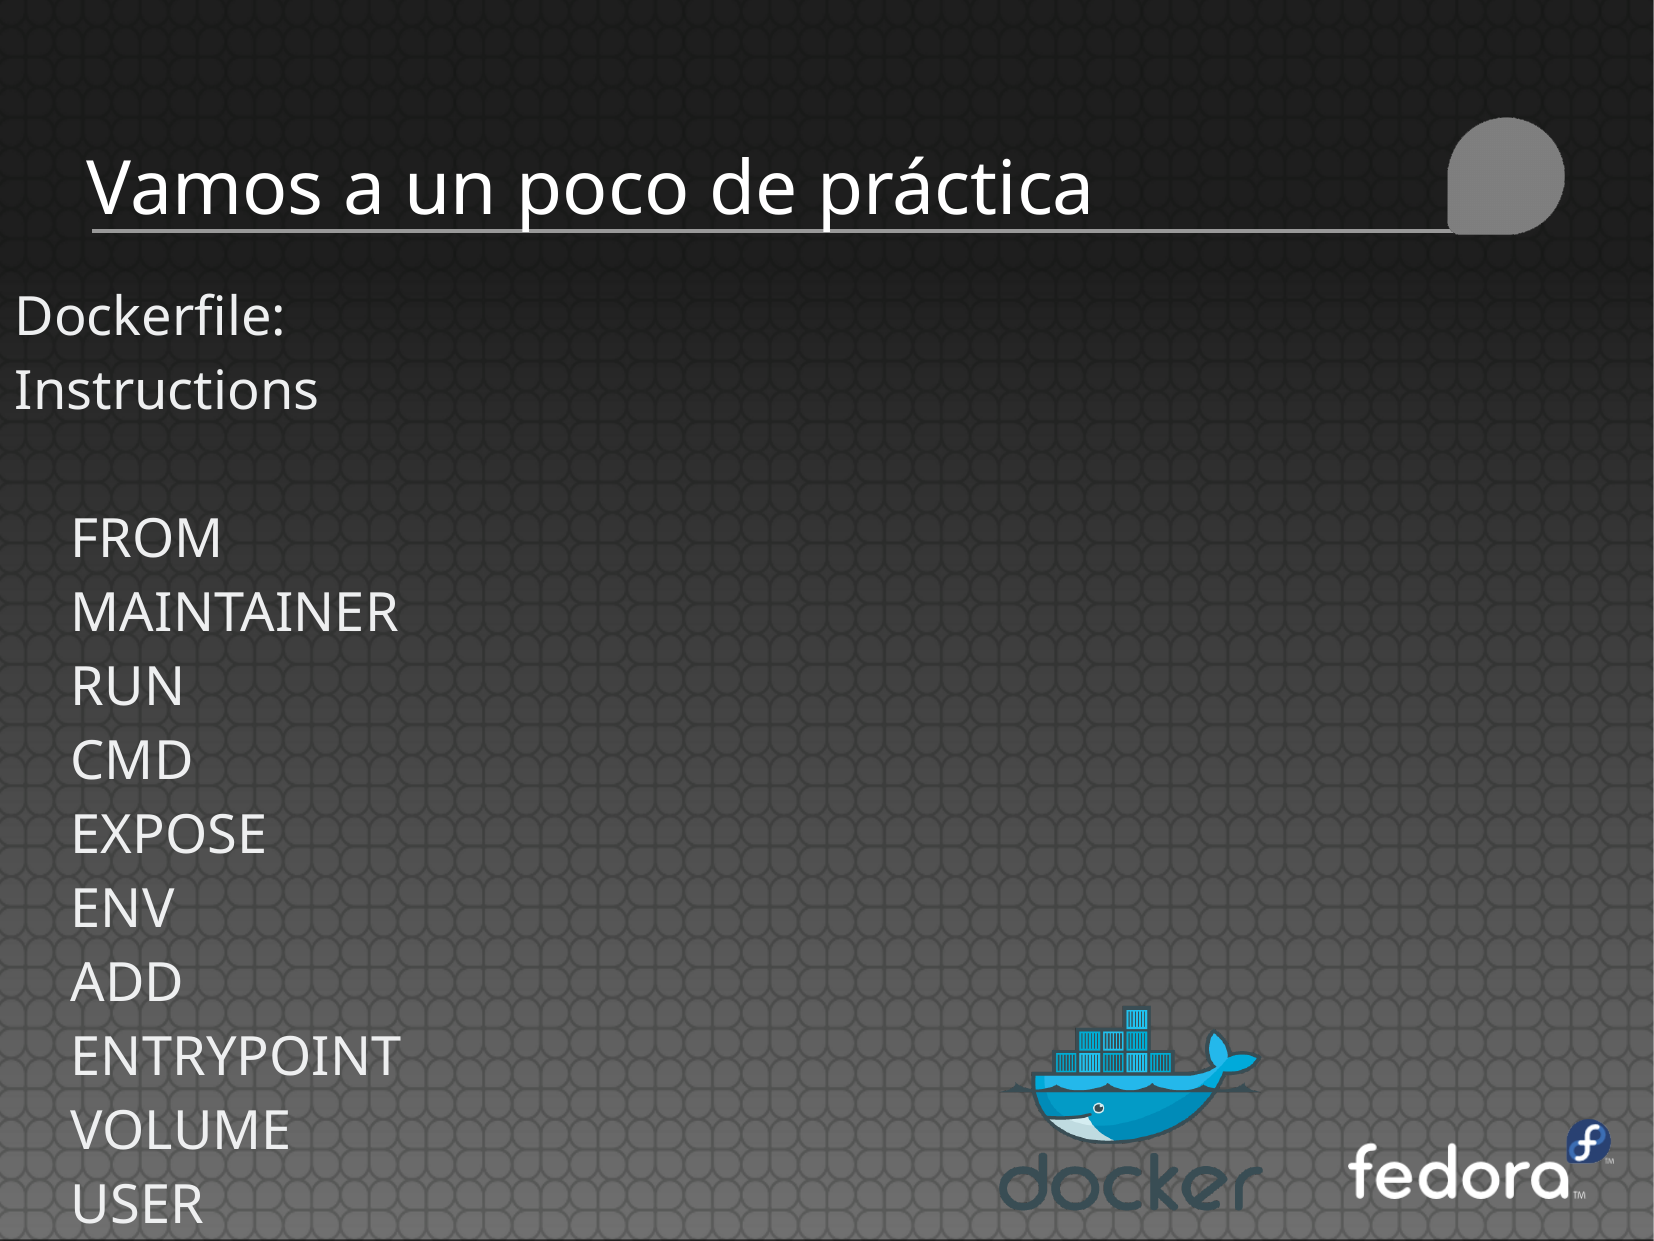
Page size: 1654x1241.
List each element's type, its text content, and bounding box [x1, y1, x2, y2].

picture [0, 0, 1654, 1241]
title Vamos a un poco de práctica [86, 117, 1576, 254]
text_box Dockerfile: Instructions FROM MAINTAINER RUN CMD EXPOSE ENV ADD ENTRYPOINT VOLUME USER WORKDIR ONBUILD [0, 270, 440, 1241]
